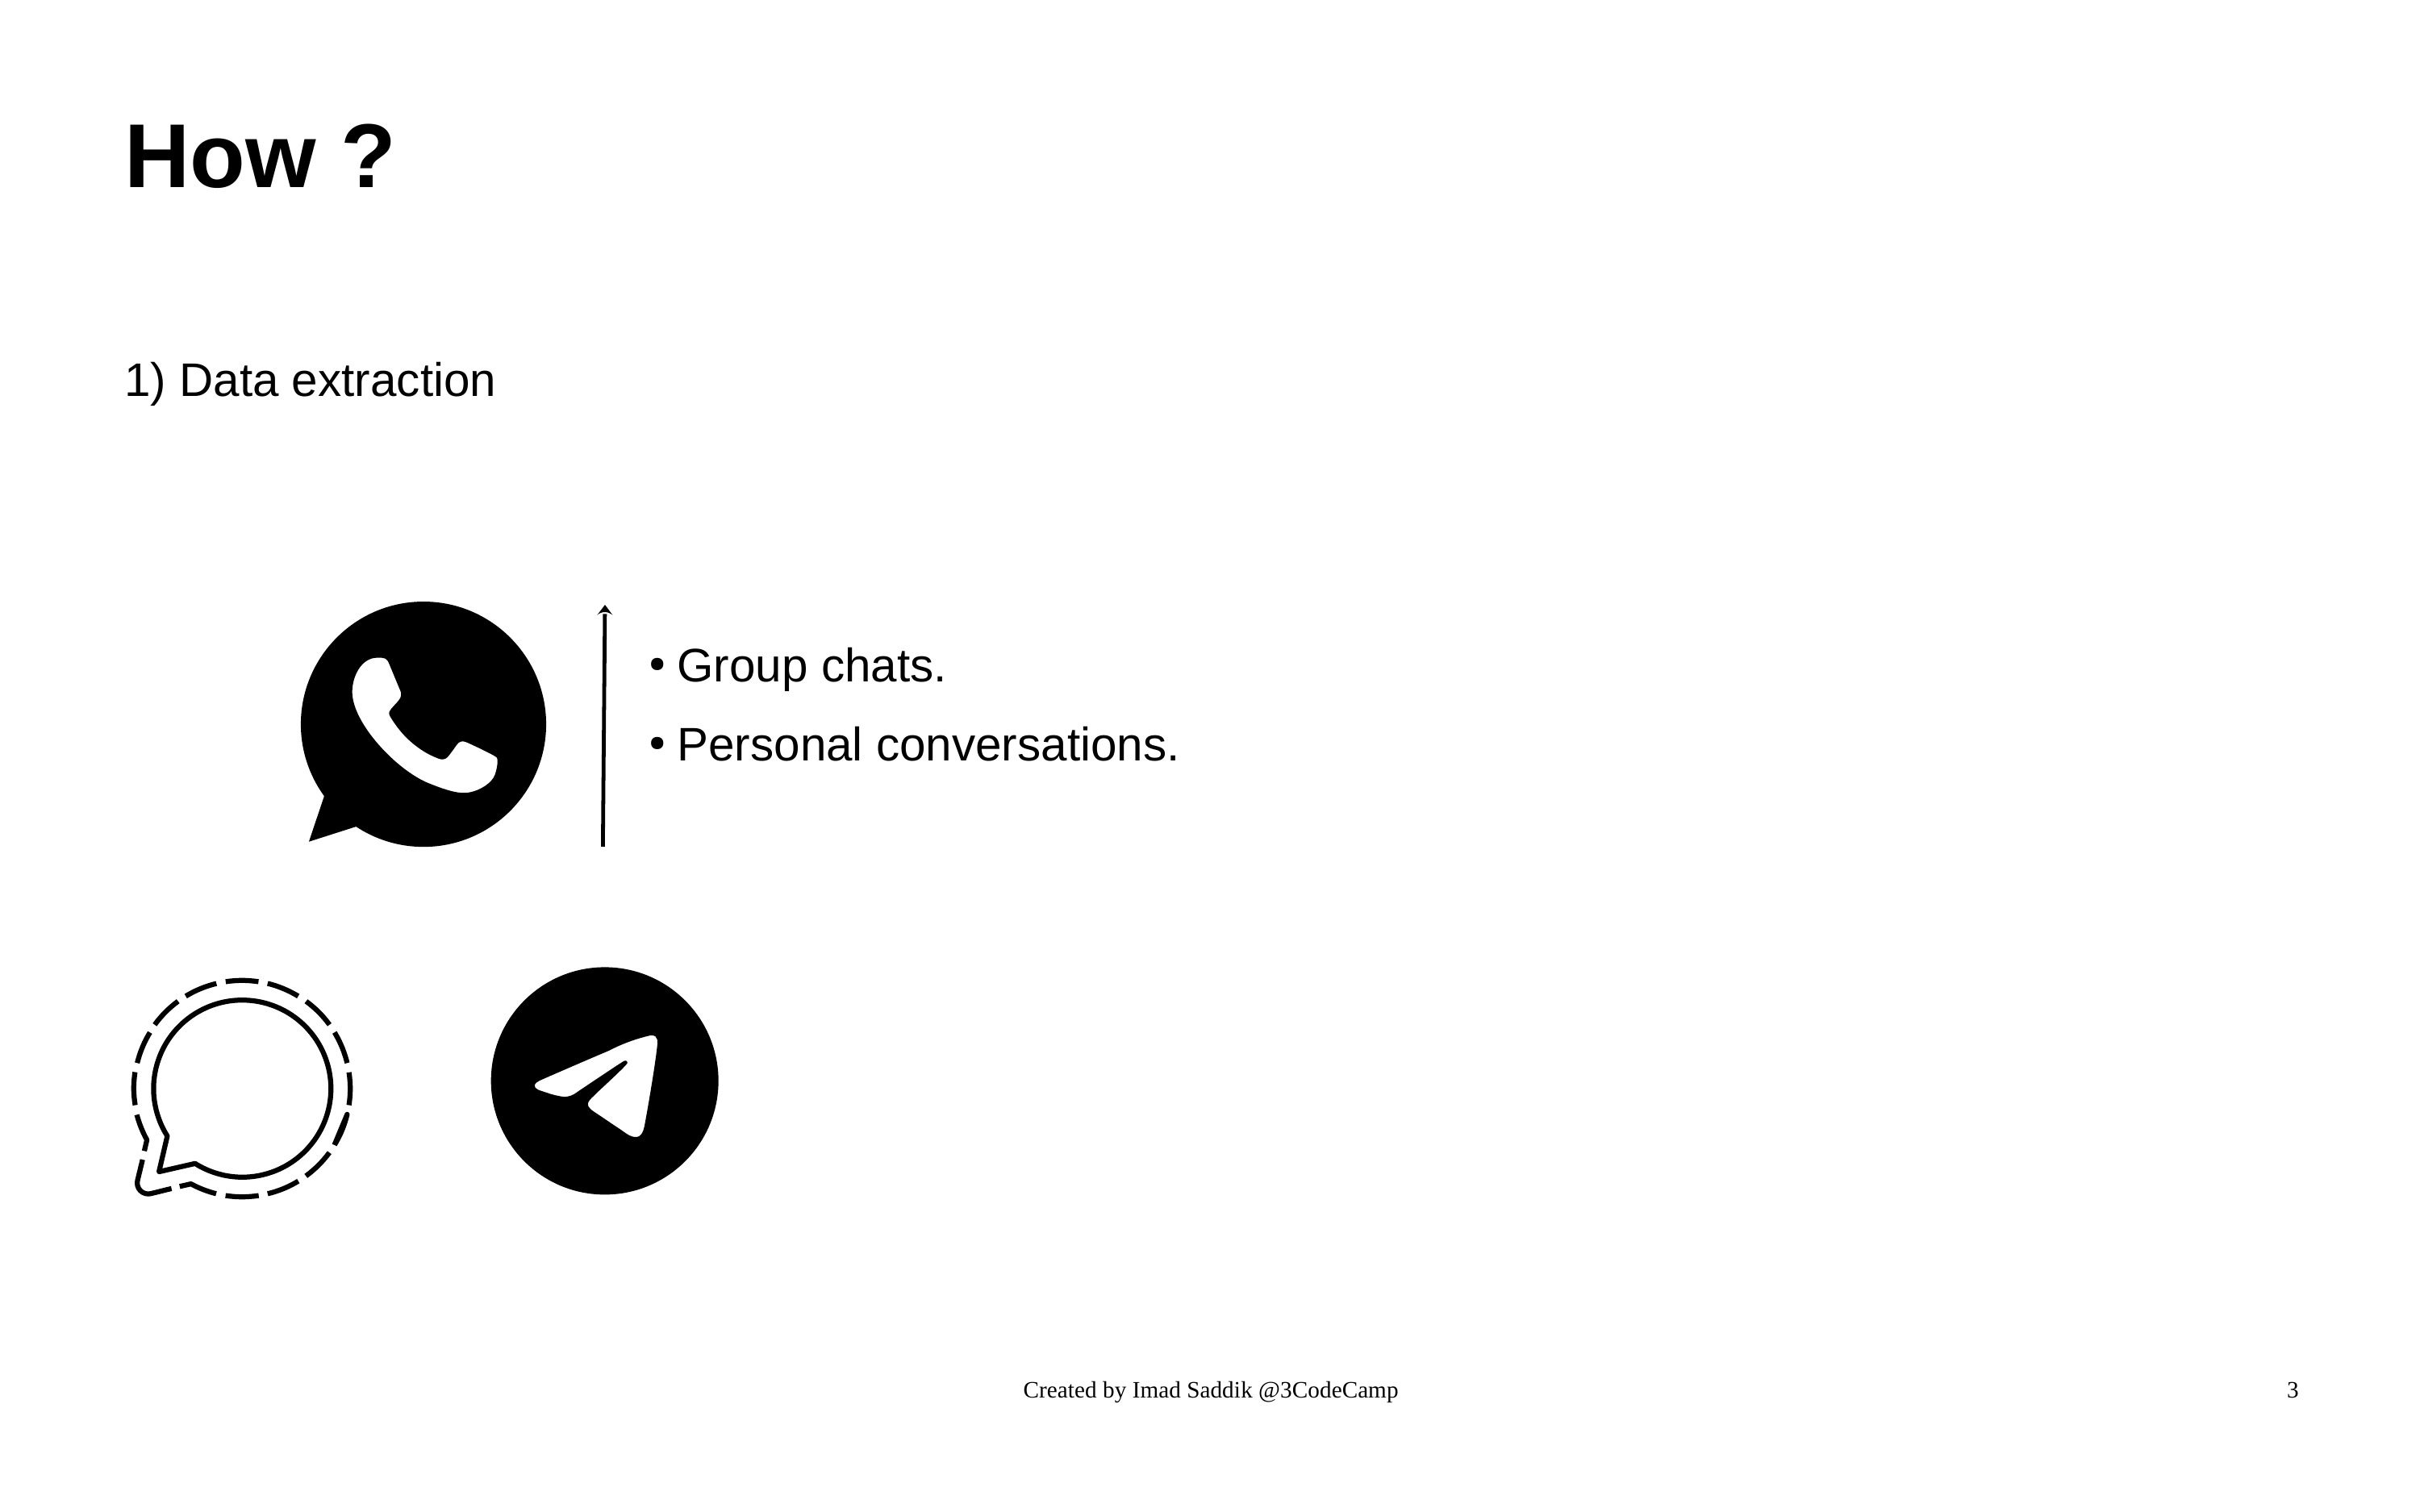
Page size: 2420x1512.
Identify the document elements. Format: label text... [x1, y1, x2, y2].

picture [121, 968, 364, 1210]
text_box Data extraction [112, 322, 607, 570]
picture [484, 959, 727, 1202]
text_box How ? [112, 61, 1194, 251]
picture [300, 601, 547, 848]
text_box Group chats. Personal conversations. [636, 607, 2239, 817]
